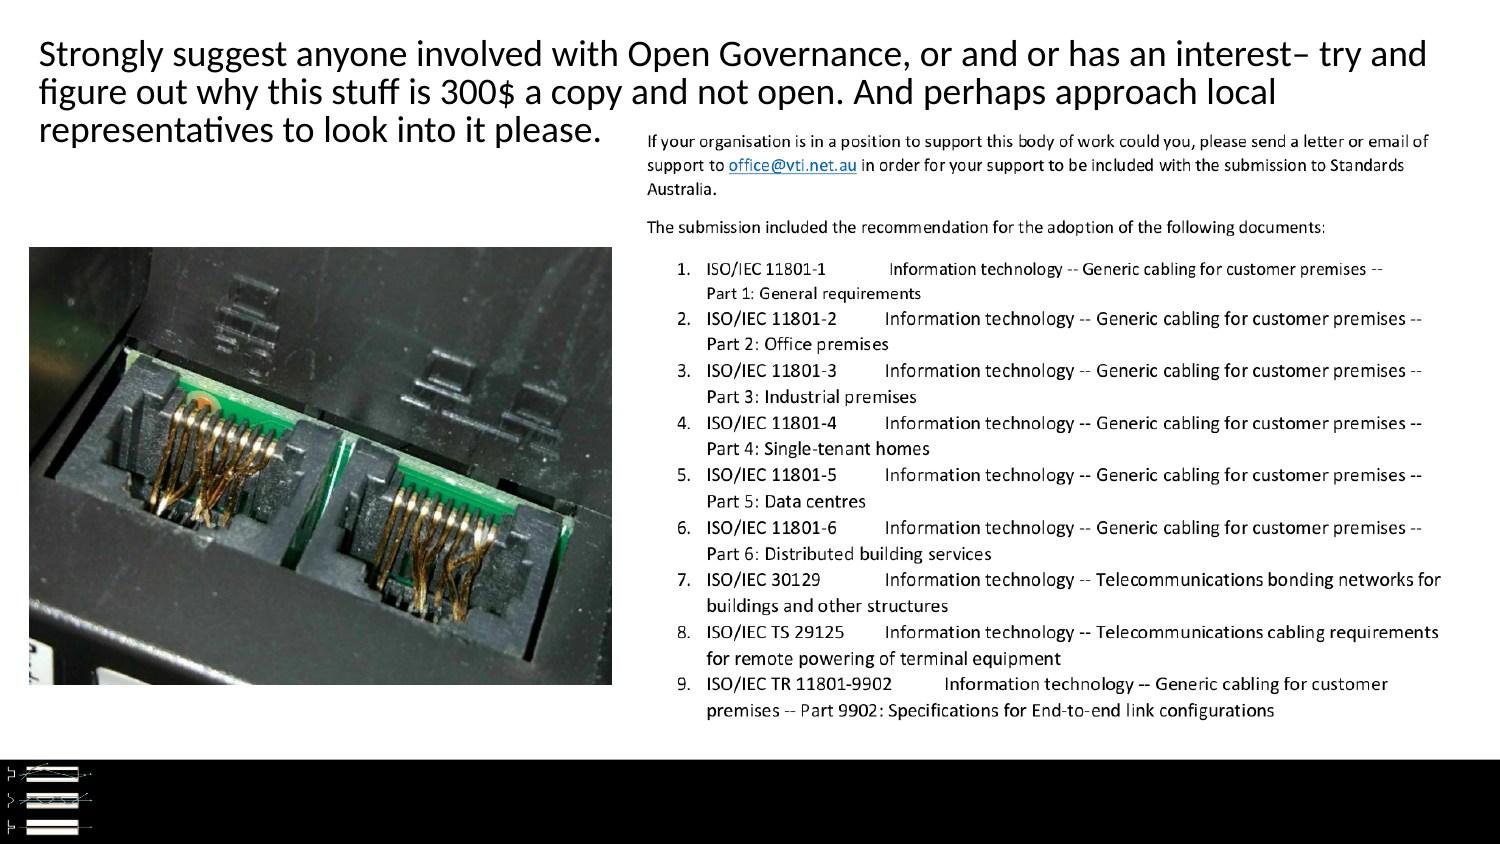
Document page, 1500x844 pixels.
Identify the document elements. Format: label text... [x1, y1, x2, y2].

title Strongly suggest anyone involved with Open Governance, or and or has an interest– try and figure out why this stuff is 300$ a copy and not open. And perhaps approach local representatives to look into it please. [38, 24, 1464, 166]
picture [29, 247, 612, 686]
picture [617, 128, 1464, 745]
picture [5, 761, 95, 837]
